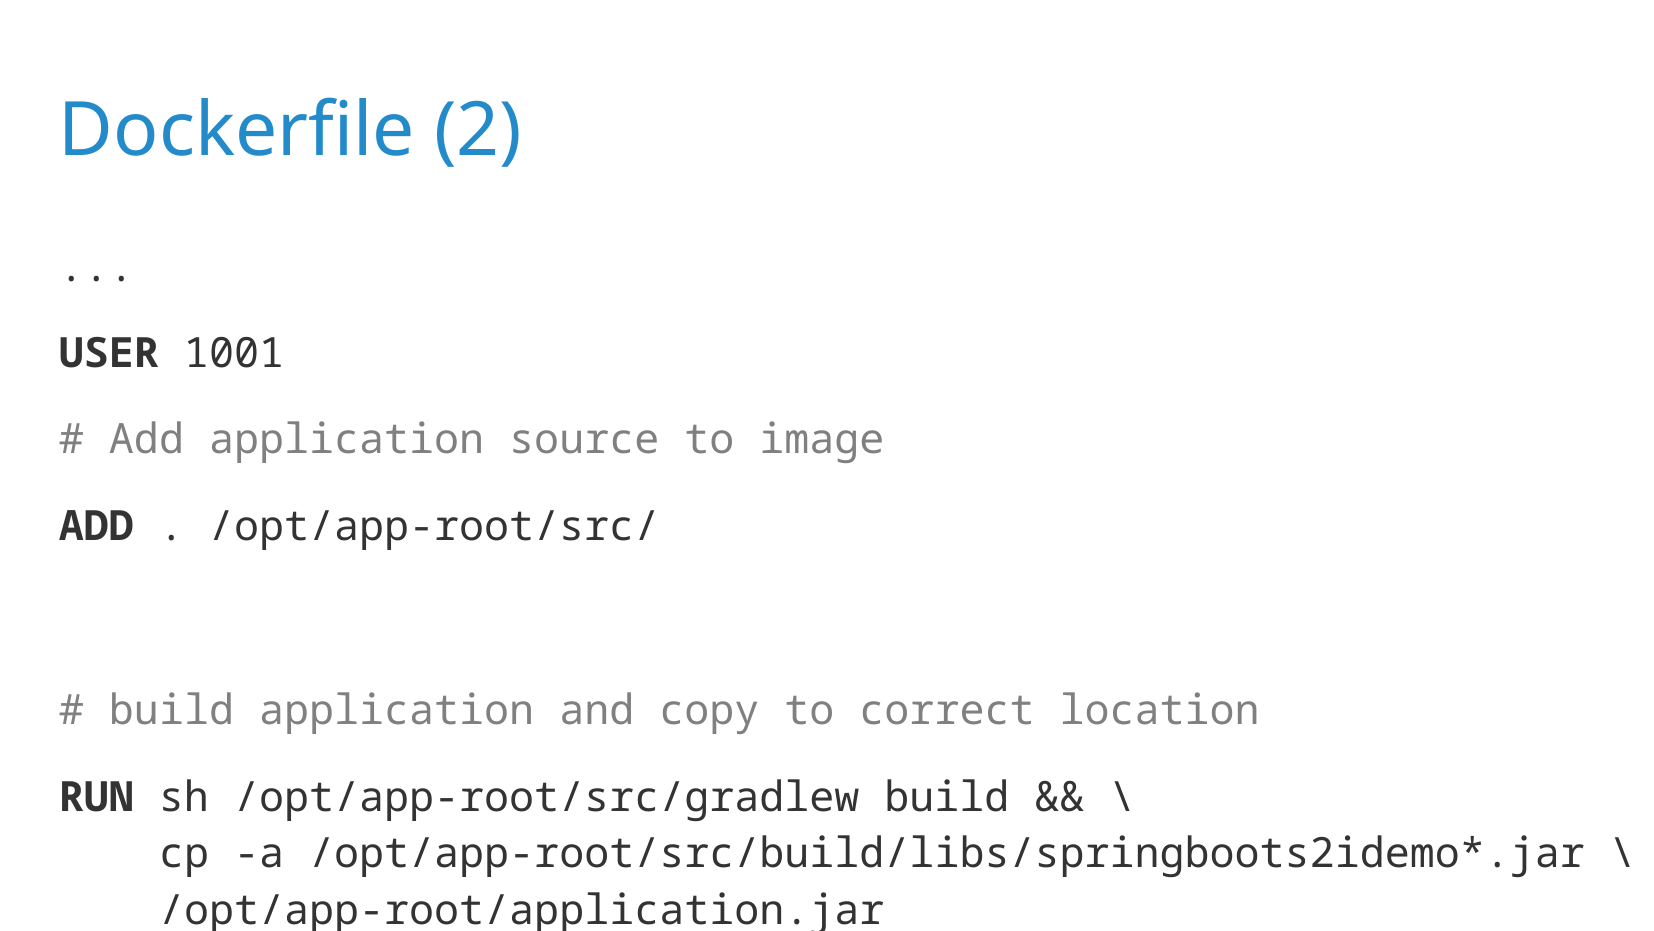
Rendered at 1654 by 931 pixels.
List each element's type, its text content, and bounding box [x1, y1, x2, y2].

list ... USER 1001 # Add application source to image ADD . /opt/app-root/src/ # build application and copy to correct location RUN sh /opt/app-root/src/gradlew build && \ cp -a /opt/app-root/src/build/libs/springboots2idemo*.jar \ /opt/app-root/application.jar [59, 236, 1636, 768]
title Dockerfile (2) [59, 59, 1595, 178]
